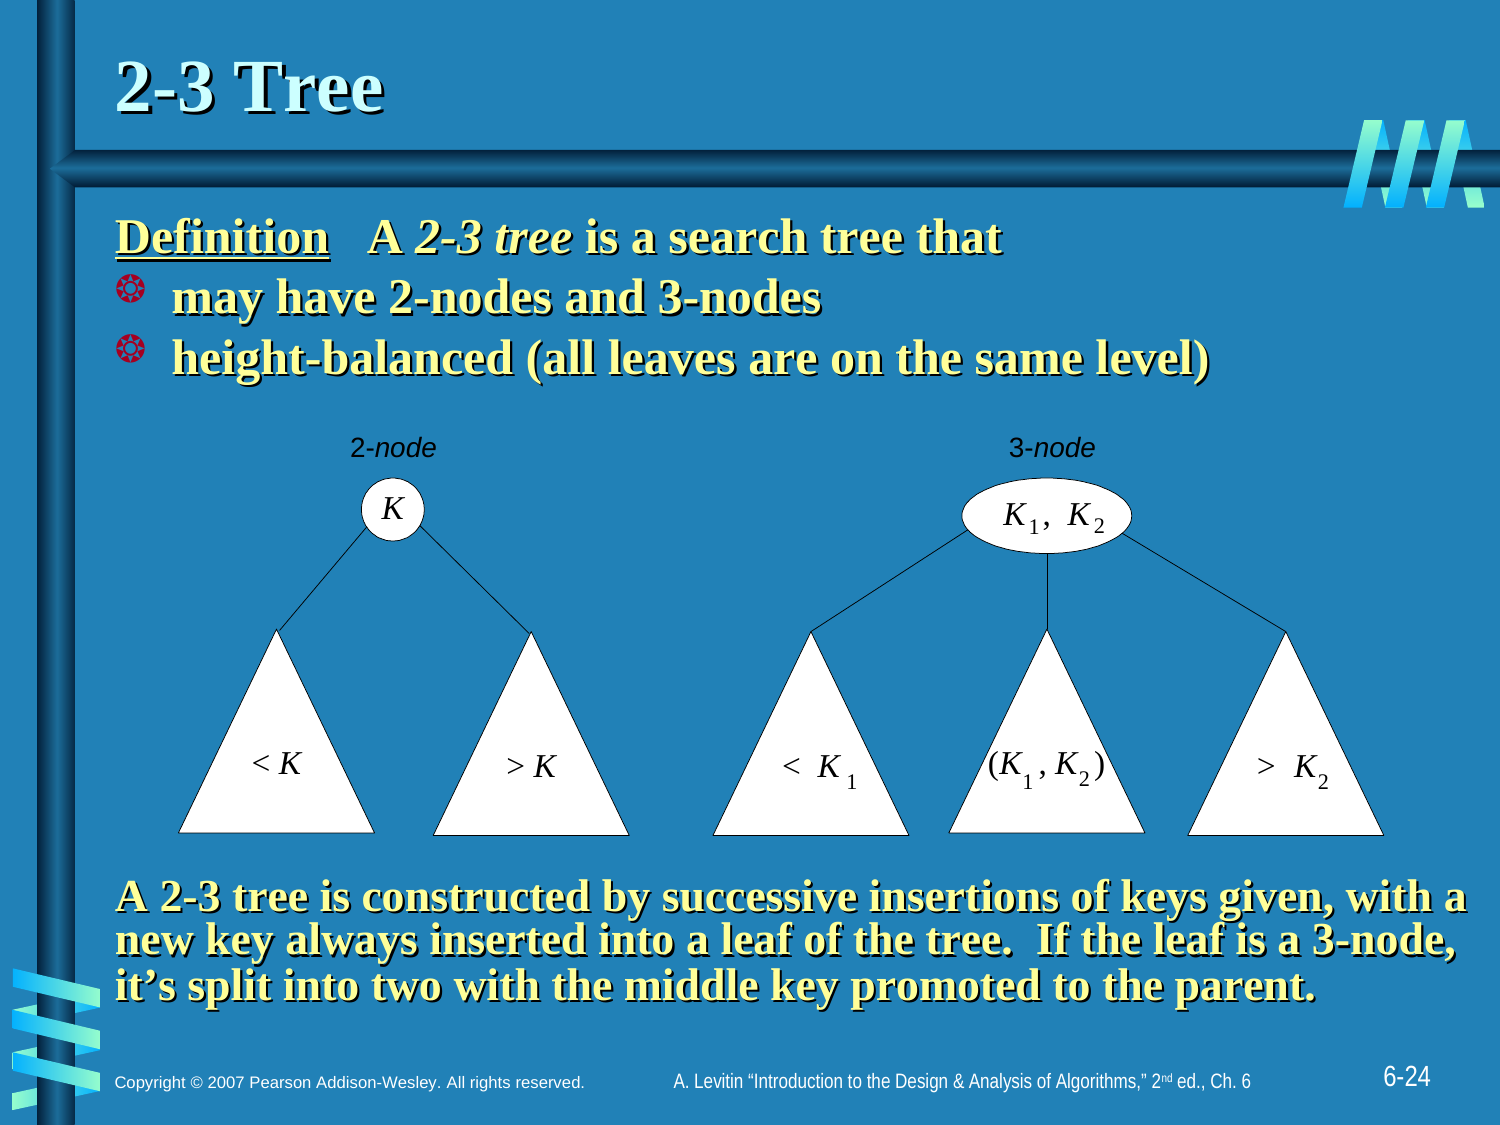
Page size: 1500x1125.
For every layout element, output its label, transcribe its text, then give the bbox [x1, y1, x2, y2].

list Definition A 2-3 tree is a search tree that may have 2-nodes and 3-nodes height-balanced (all leaves are on the same level) A 2-3 tree is constructed by successive insertions of keys given, with a new key always inserted into a leaf of the tree. If the leaf is a 3-node, it’s split into two with the middle key promoted to the parent. [99, 207, 1500, 1050]
picture [174, 425, 1388, 840]
title 2-3 Tree [99, 24, 1345, 138]
